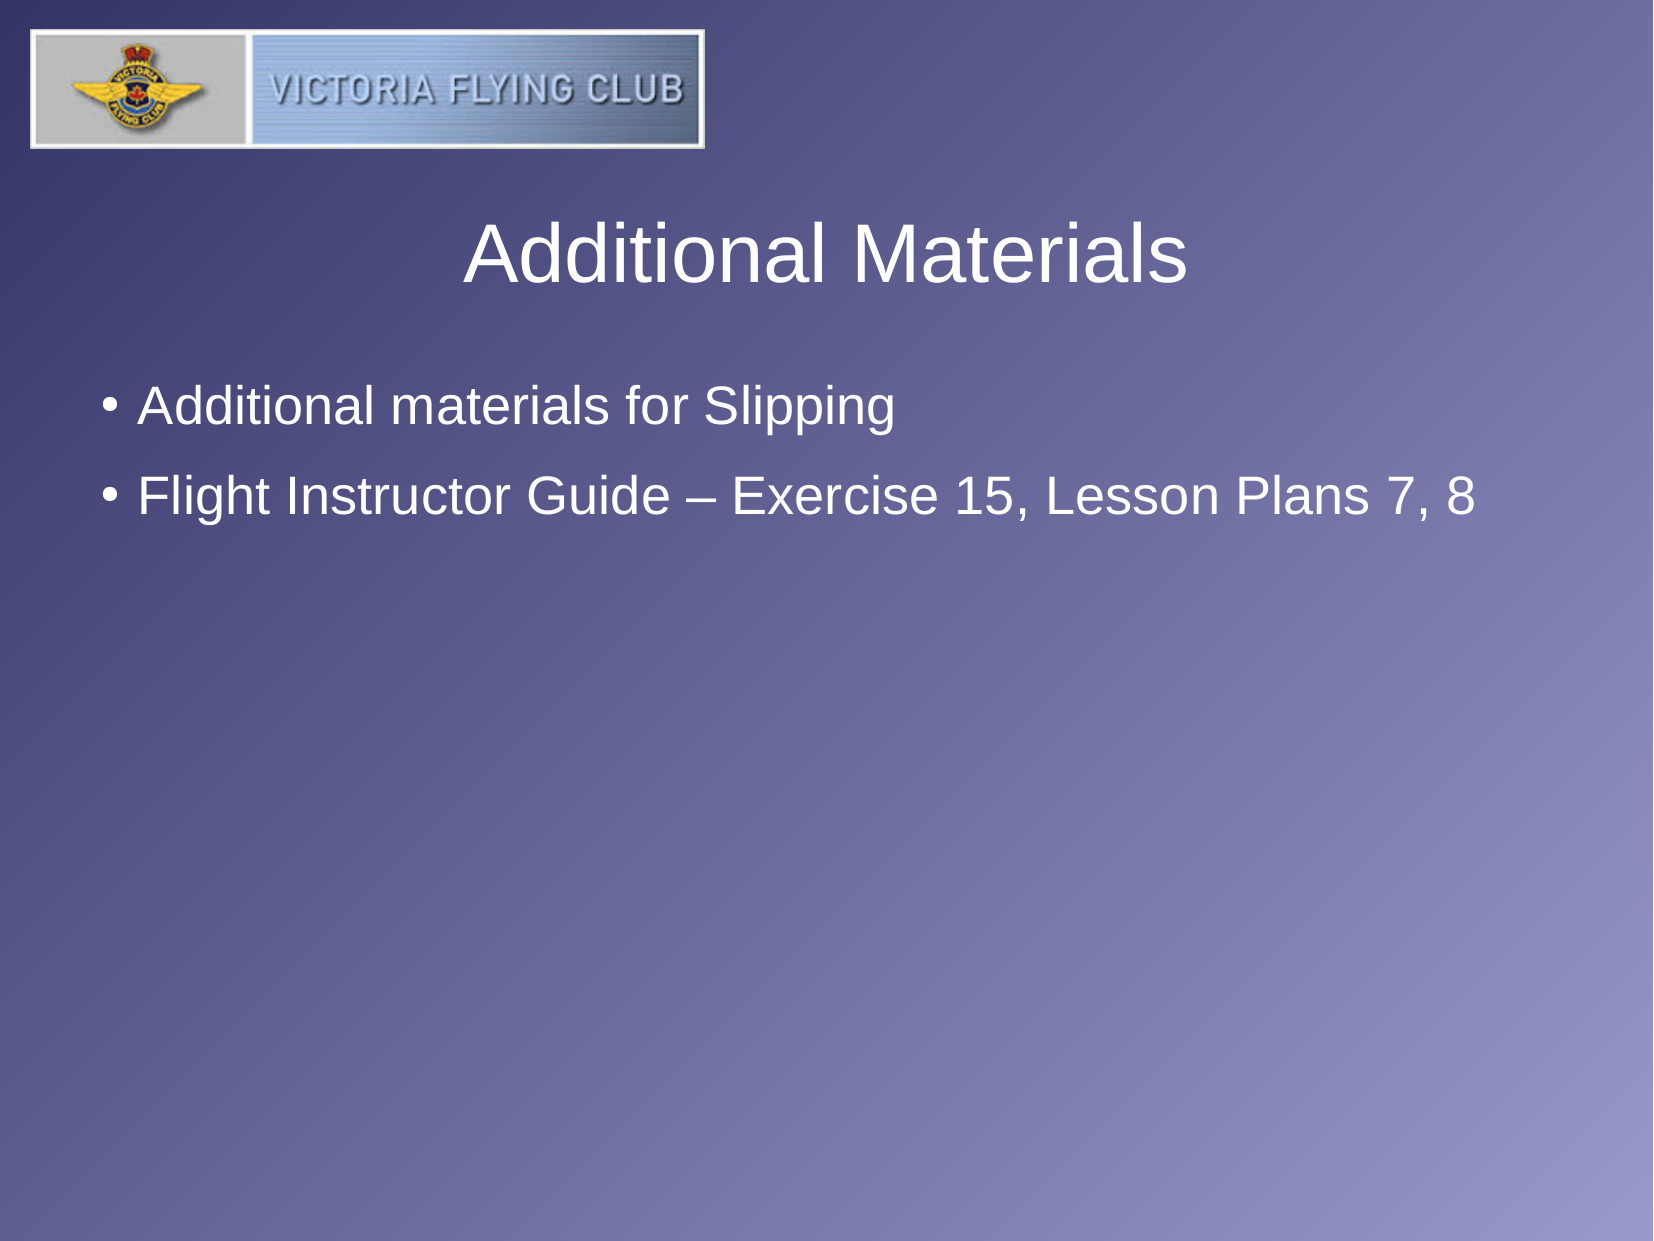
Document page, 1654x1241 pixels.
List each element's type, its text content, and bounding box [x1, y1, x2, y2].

picture [30, 29, 705, 149]
list Additional materials for Slipping Flight Instructor Guide – Exercise 15, Lesson Plans 7, 8 [82, 375, 1571, 1095]
title Additional Materials [82, 150, 1571, 358]
